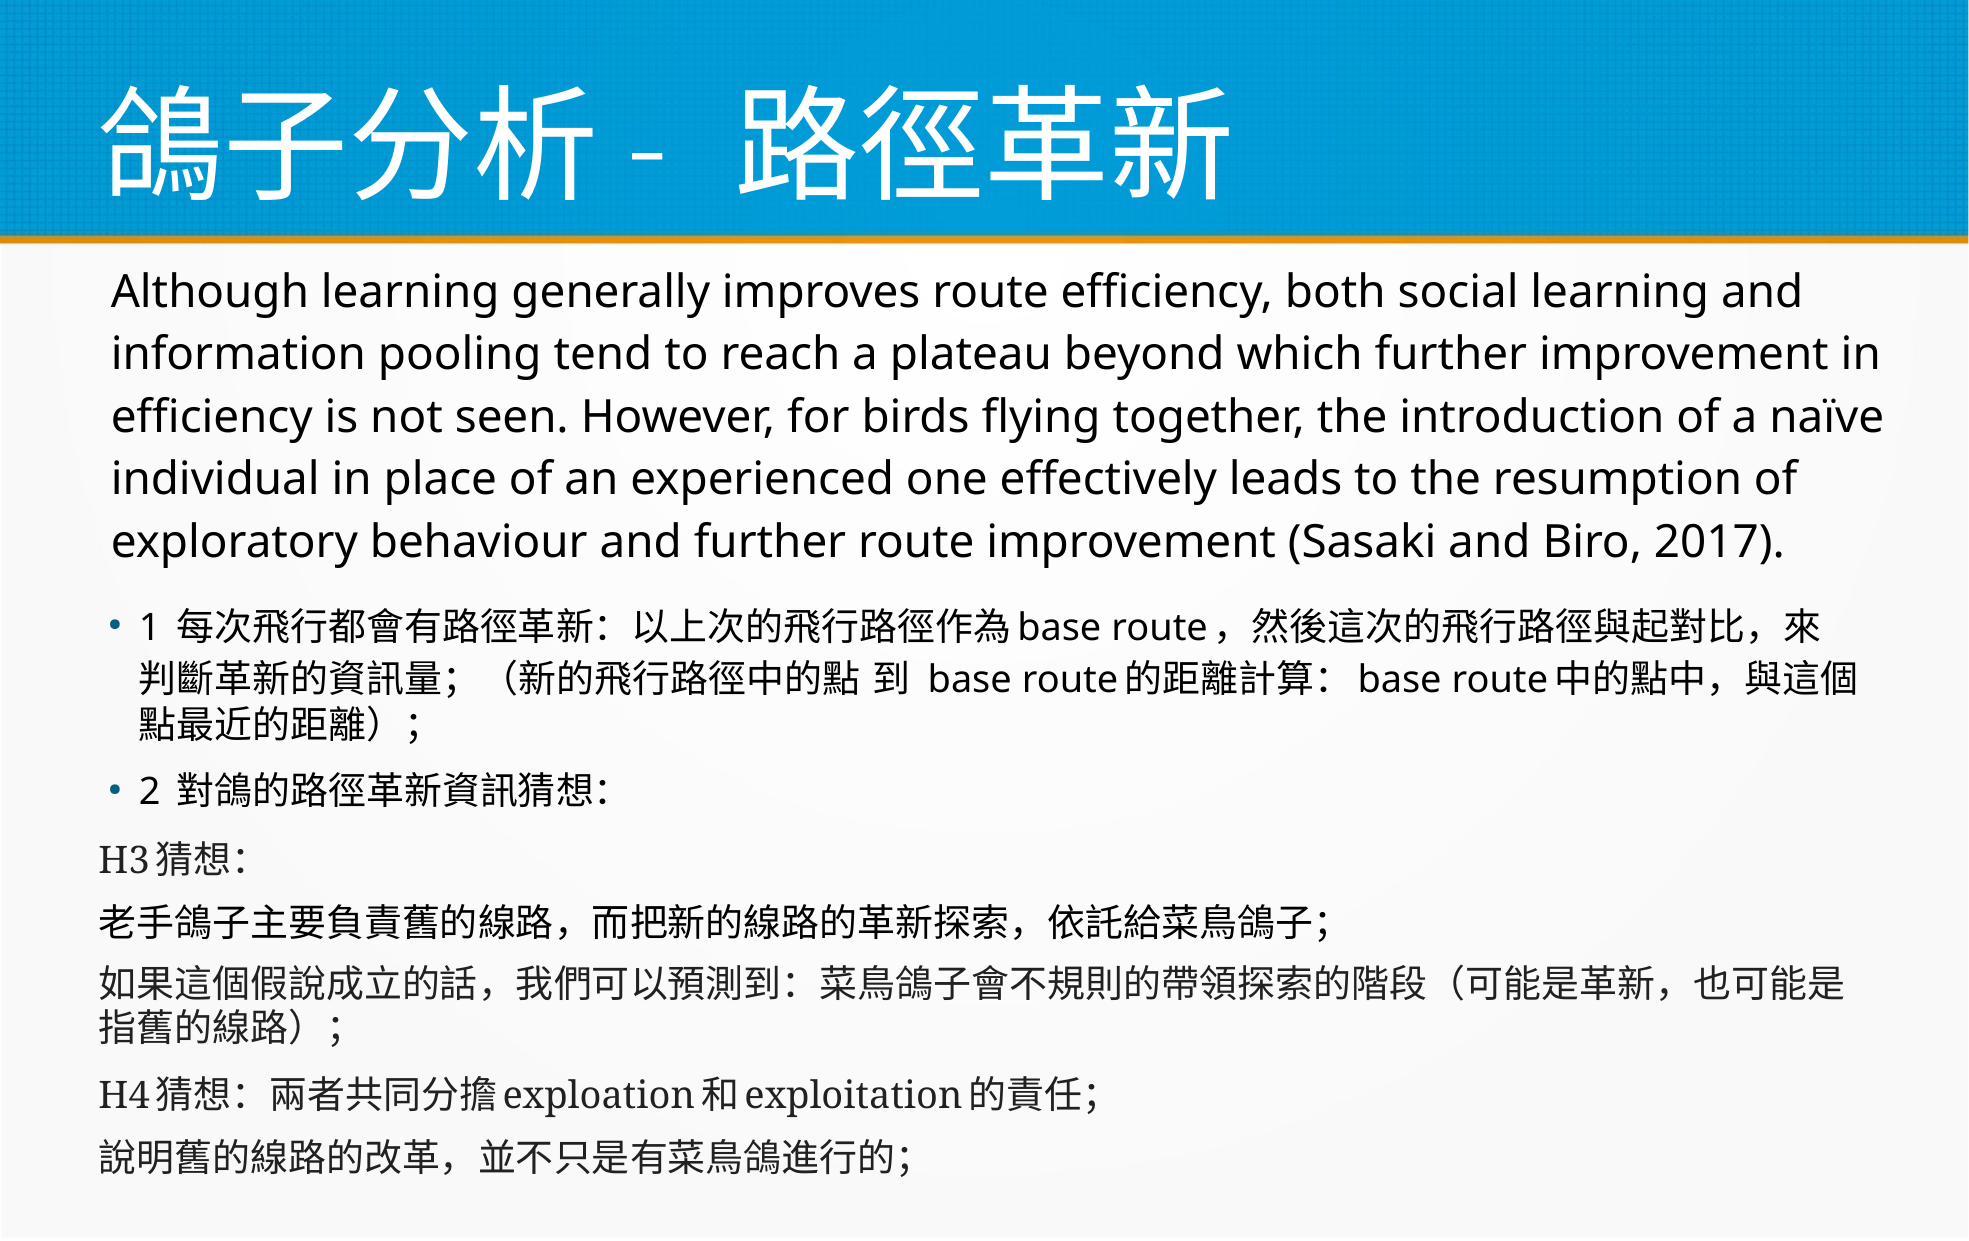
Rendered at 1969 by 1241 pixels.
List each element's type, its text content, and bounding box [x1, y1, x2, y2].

picture [0, 233, 1969, 1241]
text_box Although learning generally improves route efficiency, both social learning and information pooling tend to reach a plateau beyond which further improvement in efficiency is not seen. However, for birds flying together, the introduction of a naïve individual in place of an experienced one effectively leads to the resumption of exploratory behaviour and further route improvement (Sasaki and Biro, 2017). [105, 248, 1906, 581]
list 1 每次飛行都會有路徑革新：以上次的飛行路徑作為base route，然後這次的飛行路徑與起對比，來判斷革新的資訊量；（新的飛行路徑中的點 到 base route的距離計算：base route中的點中，與這個點最近的距離）； 2 對鴿的路徑革新資訊猜想： H3猜想： 老手鴿子主要負責舊的線路，而把新的線路的革新探索，依託給菜鳥鴿子； 如果這個假說成立的話，我們可以預測到：菜鳥鴿子會不規則的帶領探索的階段（可能是革新，也可能是指舊的線路）； H4猜想：兩者共同分擔exploation和exploitation的責任； 說明舊的線路的改革，並不只是有菜鳥鴿進行的； [98, 600, 1861, 1186]
title 鴿子分析- 路徑革新 [98, 19, 1870, 227]
